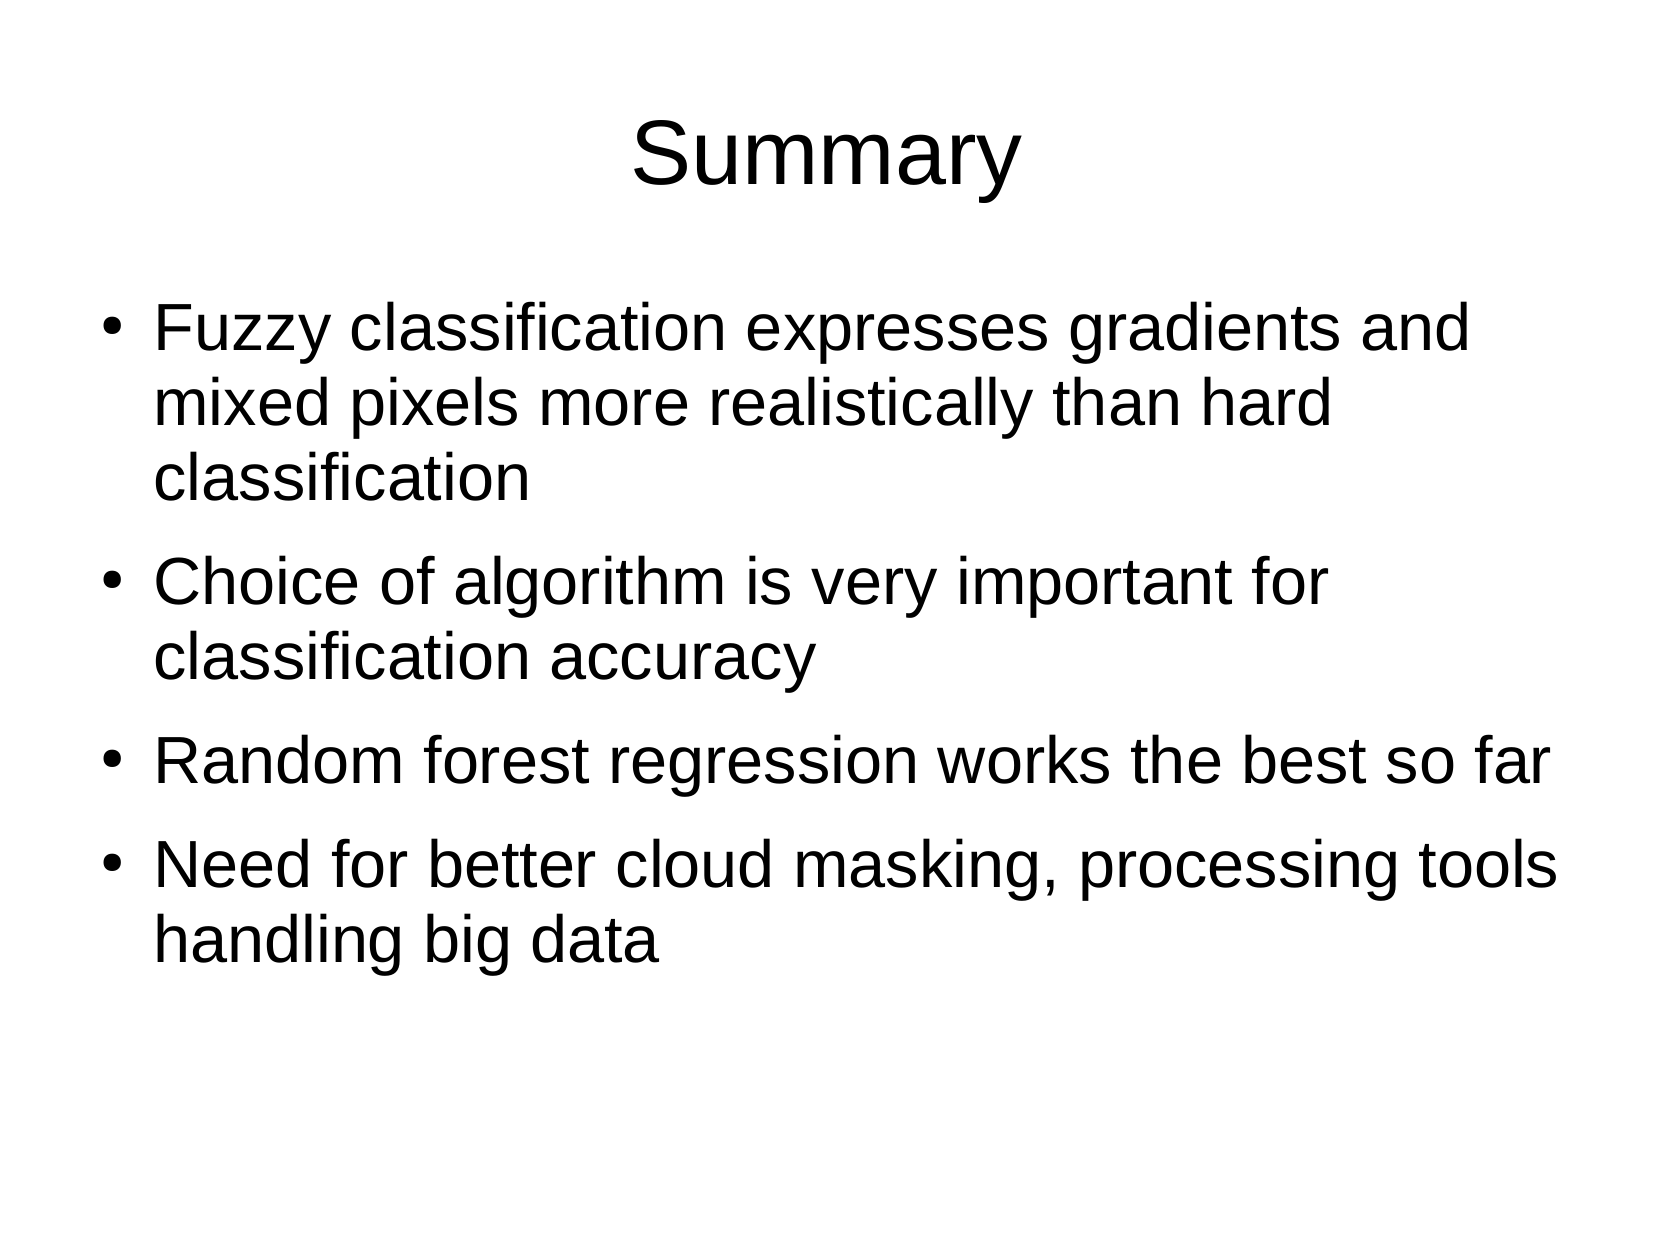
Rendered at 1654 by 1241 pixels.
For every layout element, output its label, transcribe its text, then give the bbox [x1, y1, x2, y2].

list Fuzzy classification expresses gradients and mixed pixels more realistically than hard classification Choice of algorithm is very important for classification accuracy Random forest regression works the best so far Need for better cloud masking, processing tools handling big data [82, 290, 1571, 1010]
title Summary [82, 49, 1571, 257]
